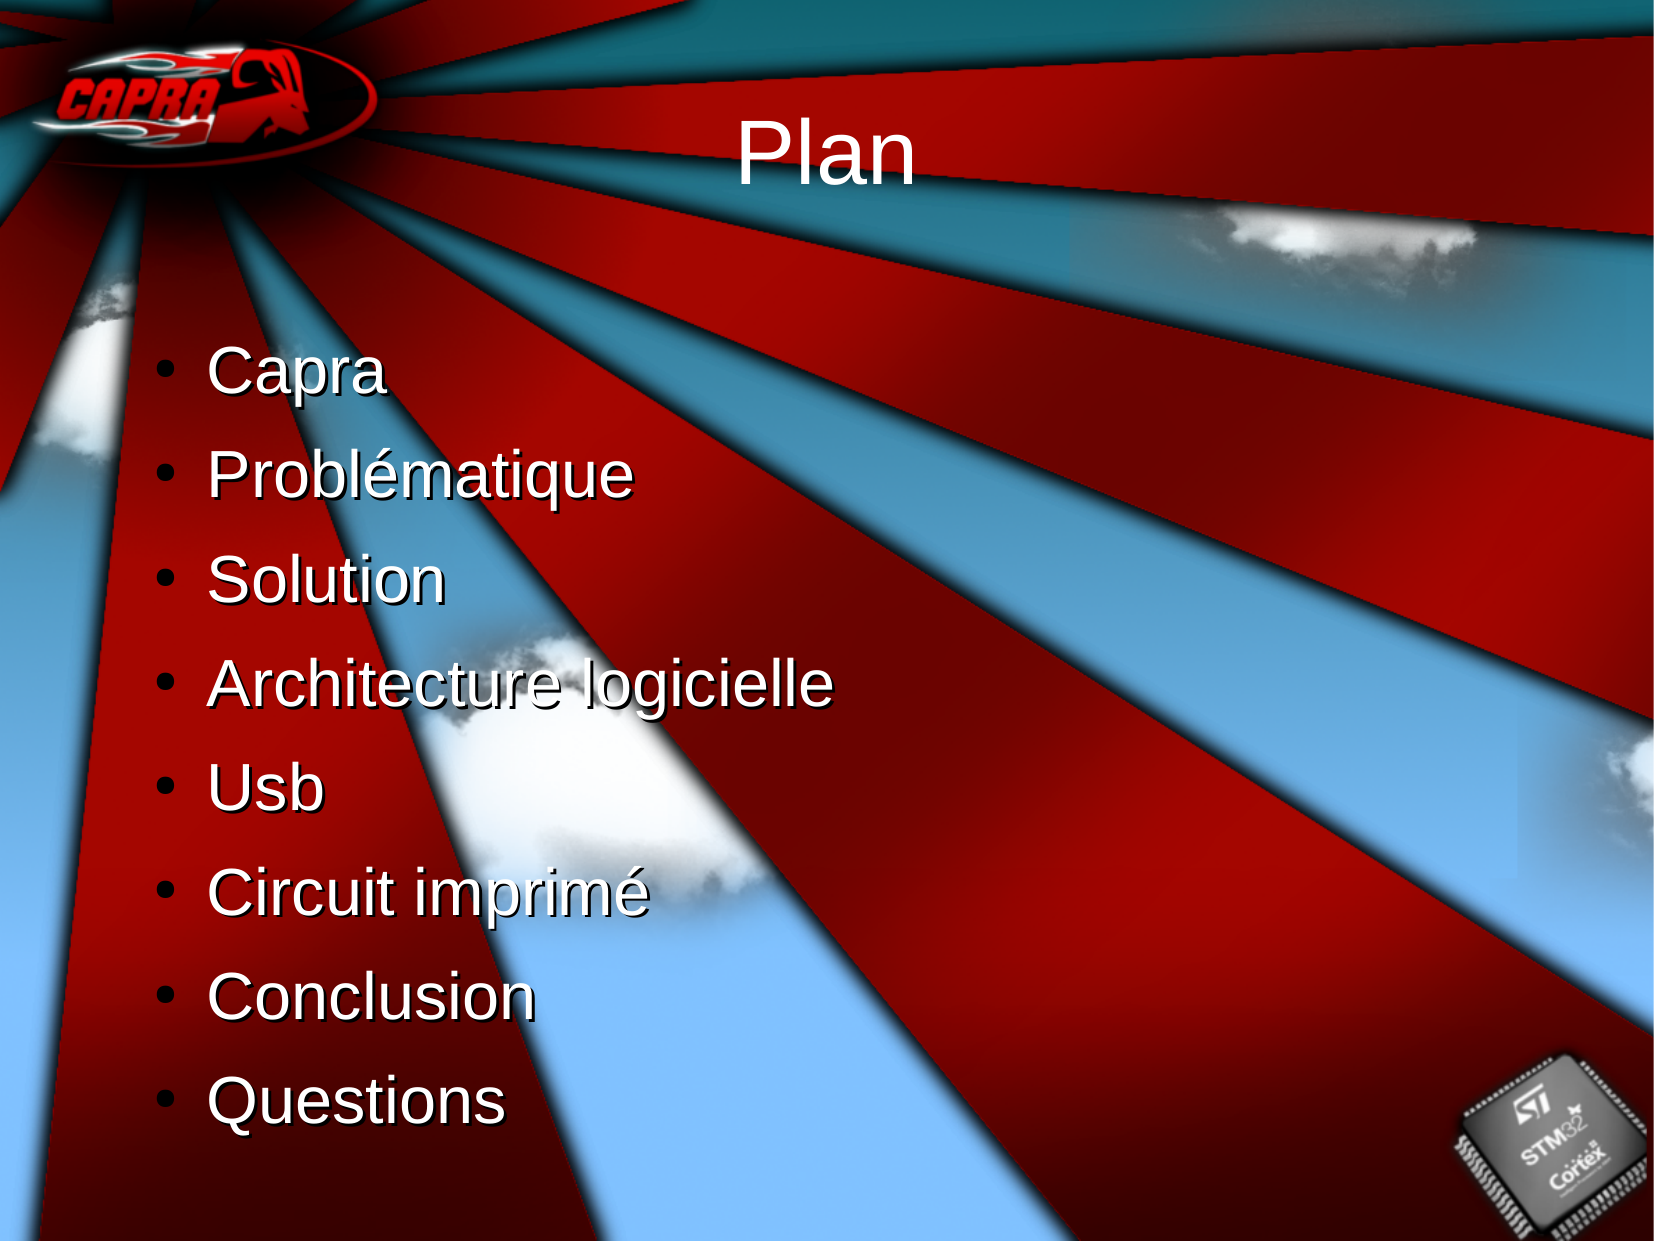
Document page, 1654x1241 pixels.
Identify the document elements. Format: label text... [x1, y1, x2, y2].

title Plan [82, 49, 1571, 257]
list Capra Problématique Solution Architecture logicielle Usb Circuit imprimé Conclusion Questions [135, 333, 1625, 1152]
picture [0, 0, 1654, 1241]
